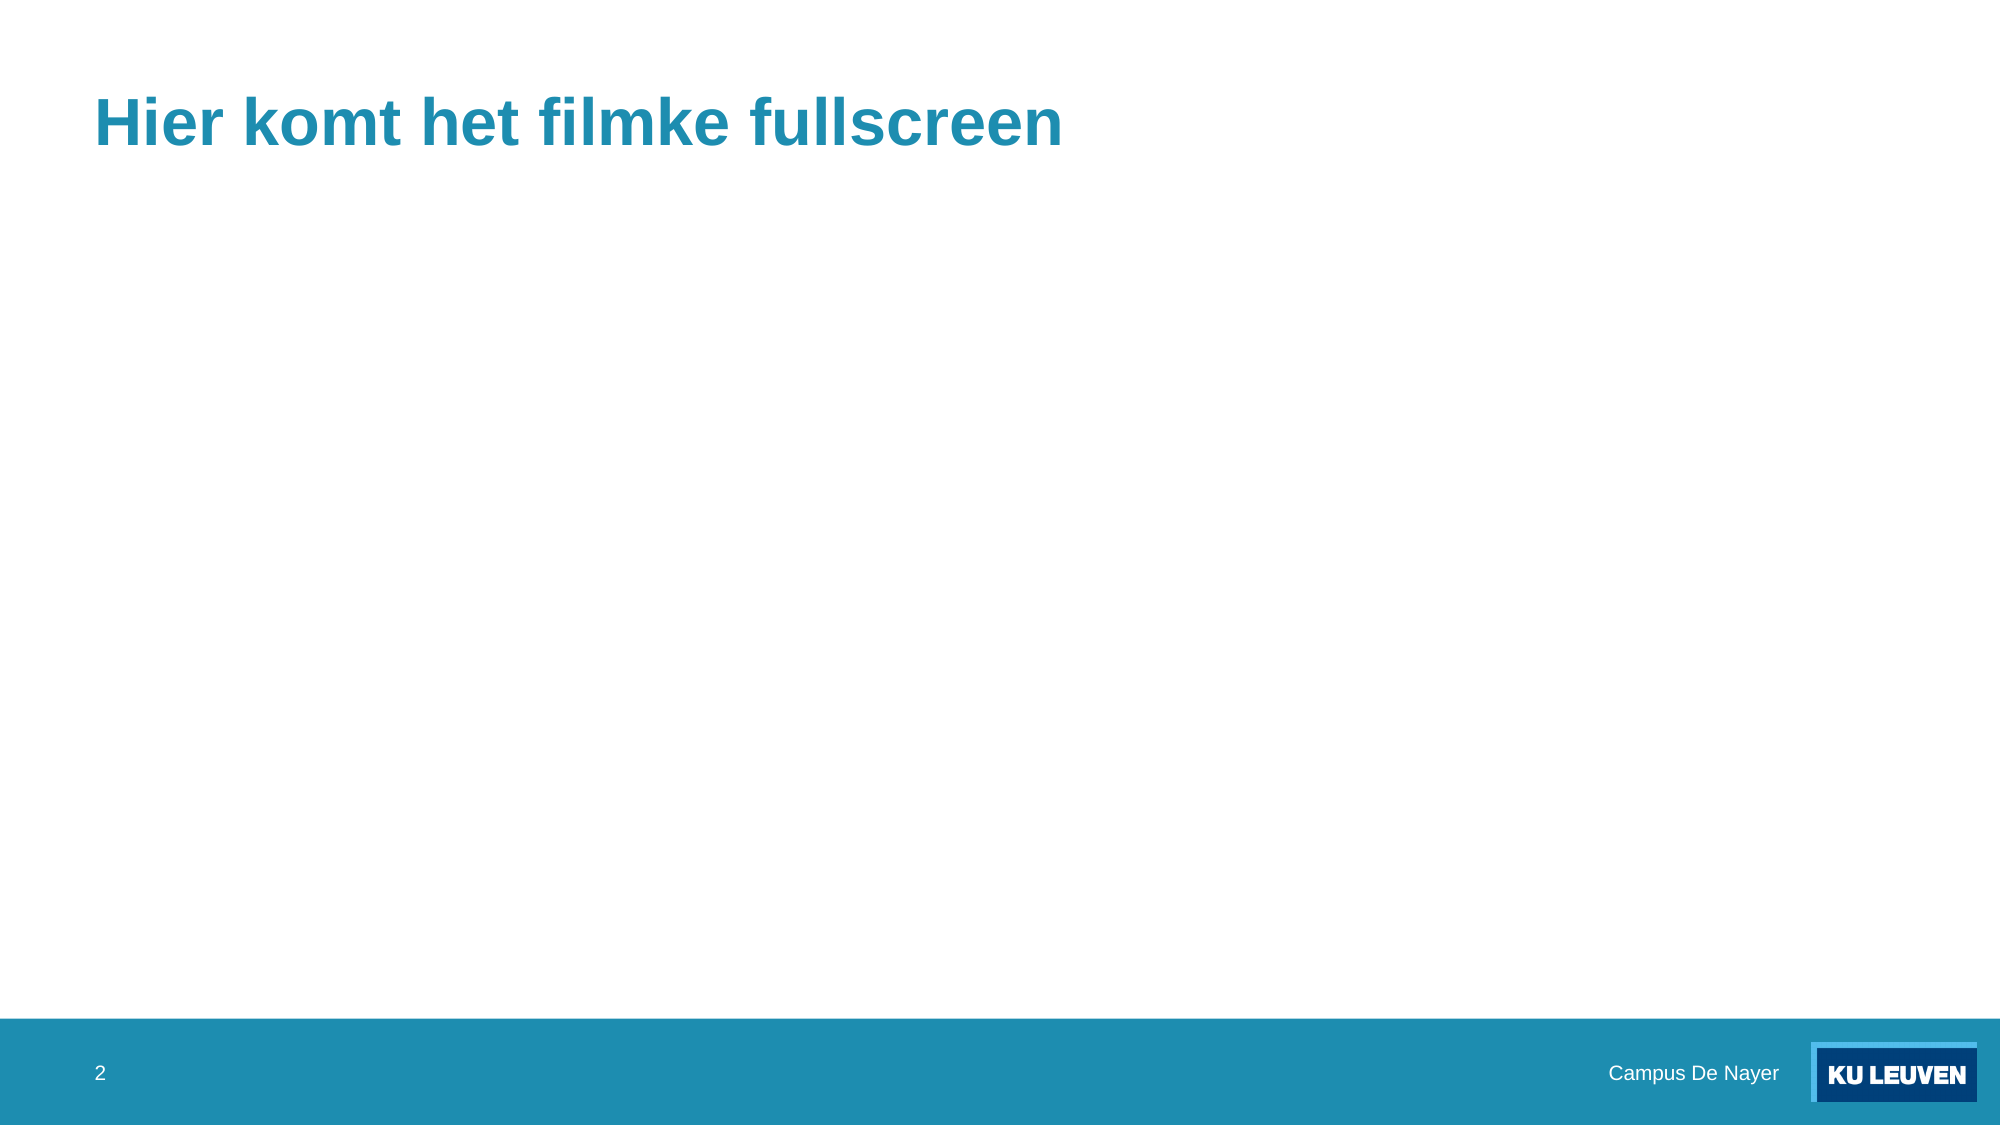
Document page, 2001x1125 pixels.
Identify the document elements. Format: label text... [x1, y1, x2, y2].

title Hier komt het filmke fullscreen [94, 49, 1906, 189]
picture [1811, 1042, 1977, 1102]
